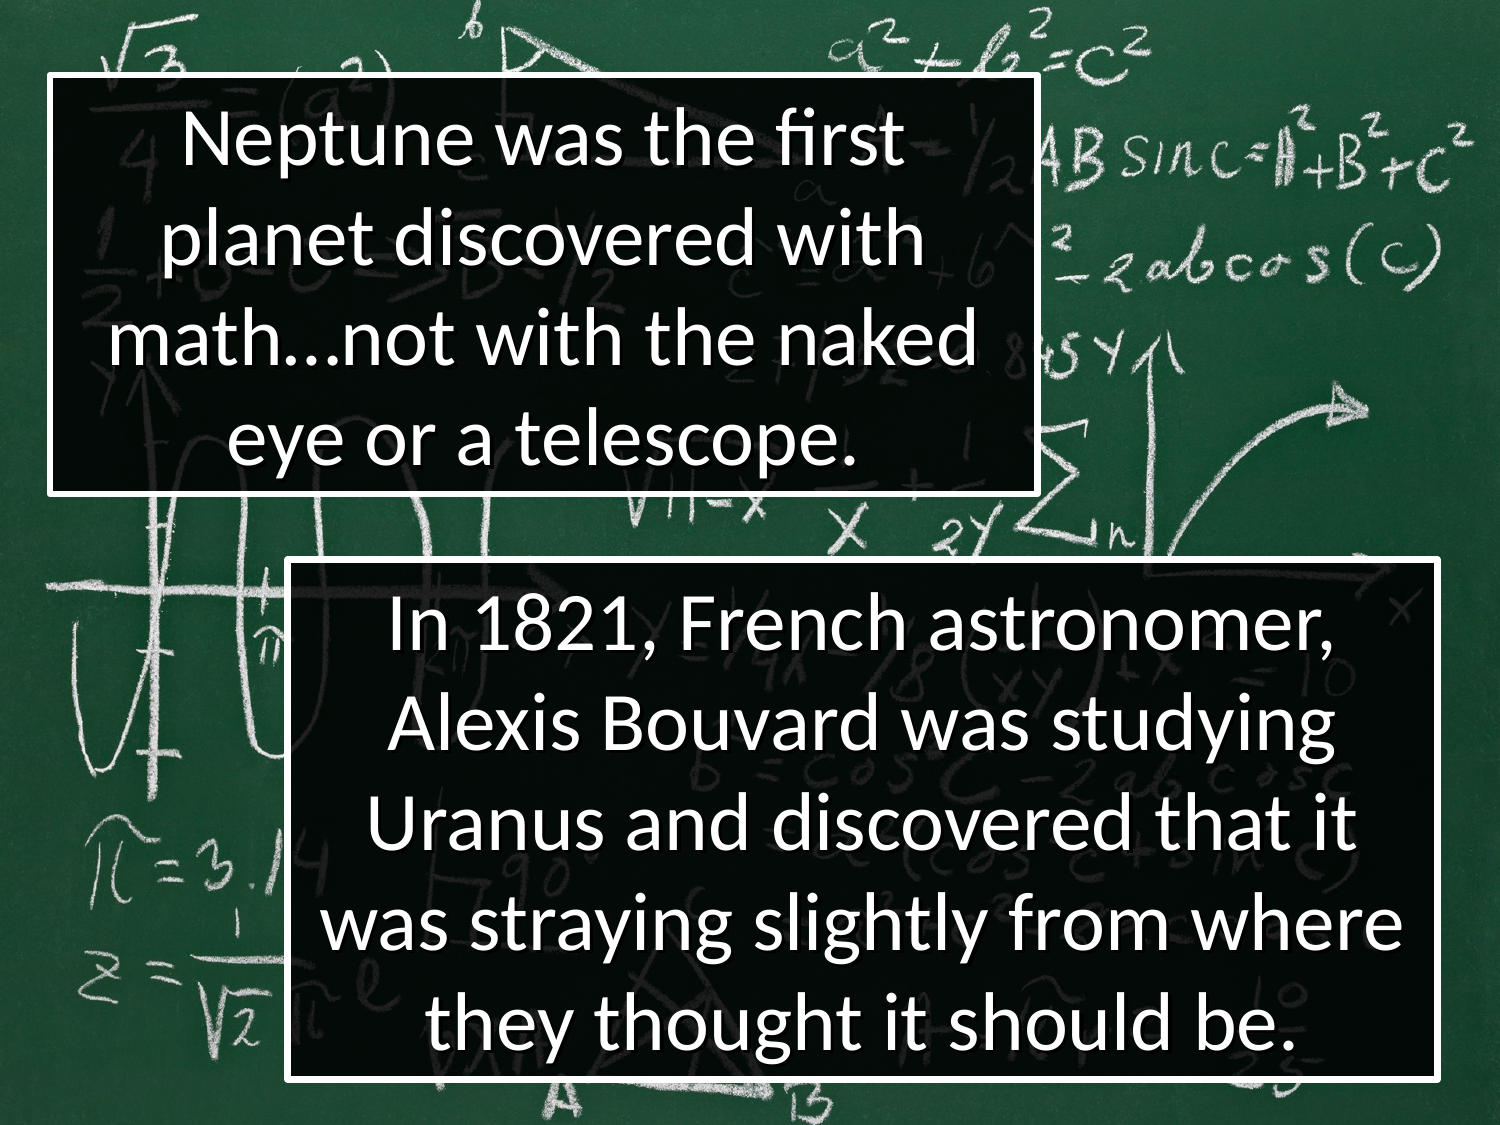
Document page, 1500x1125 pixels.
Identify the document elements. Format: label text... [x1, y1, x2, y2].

text_box Neptune was the first planet discovered with math…not with the naked eye or a telescope. [50, 75, 1038, 495]
picture [0, 0, 1500, 1125]
text_box In 1821, French astronomer, Alexis Bouvard was studying Uranus and discovered that it was straying slightly from where they thought it should be. [287, 559, 1438, 1080]
